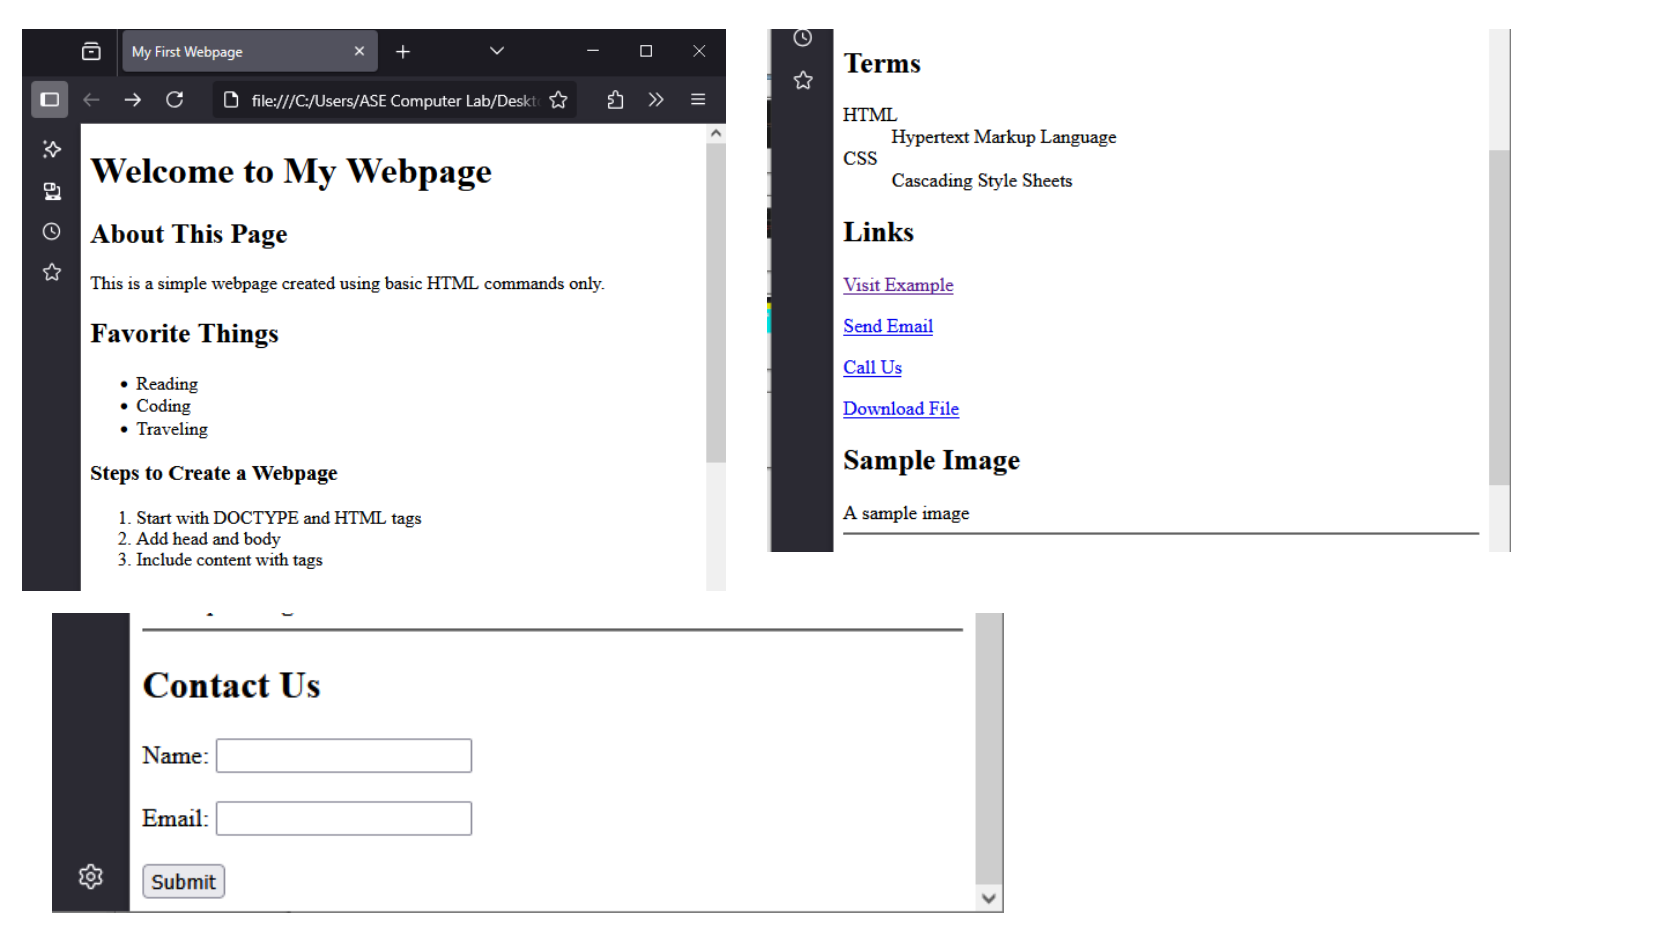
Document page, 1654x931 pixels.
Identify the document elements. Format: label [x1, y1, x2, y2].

picture [22, 29, 726, 591]
picture [52, 613, 1004, 913]
picture [767, 29, 1511, 552]
